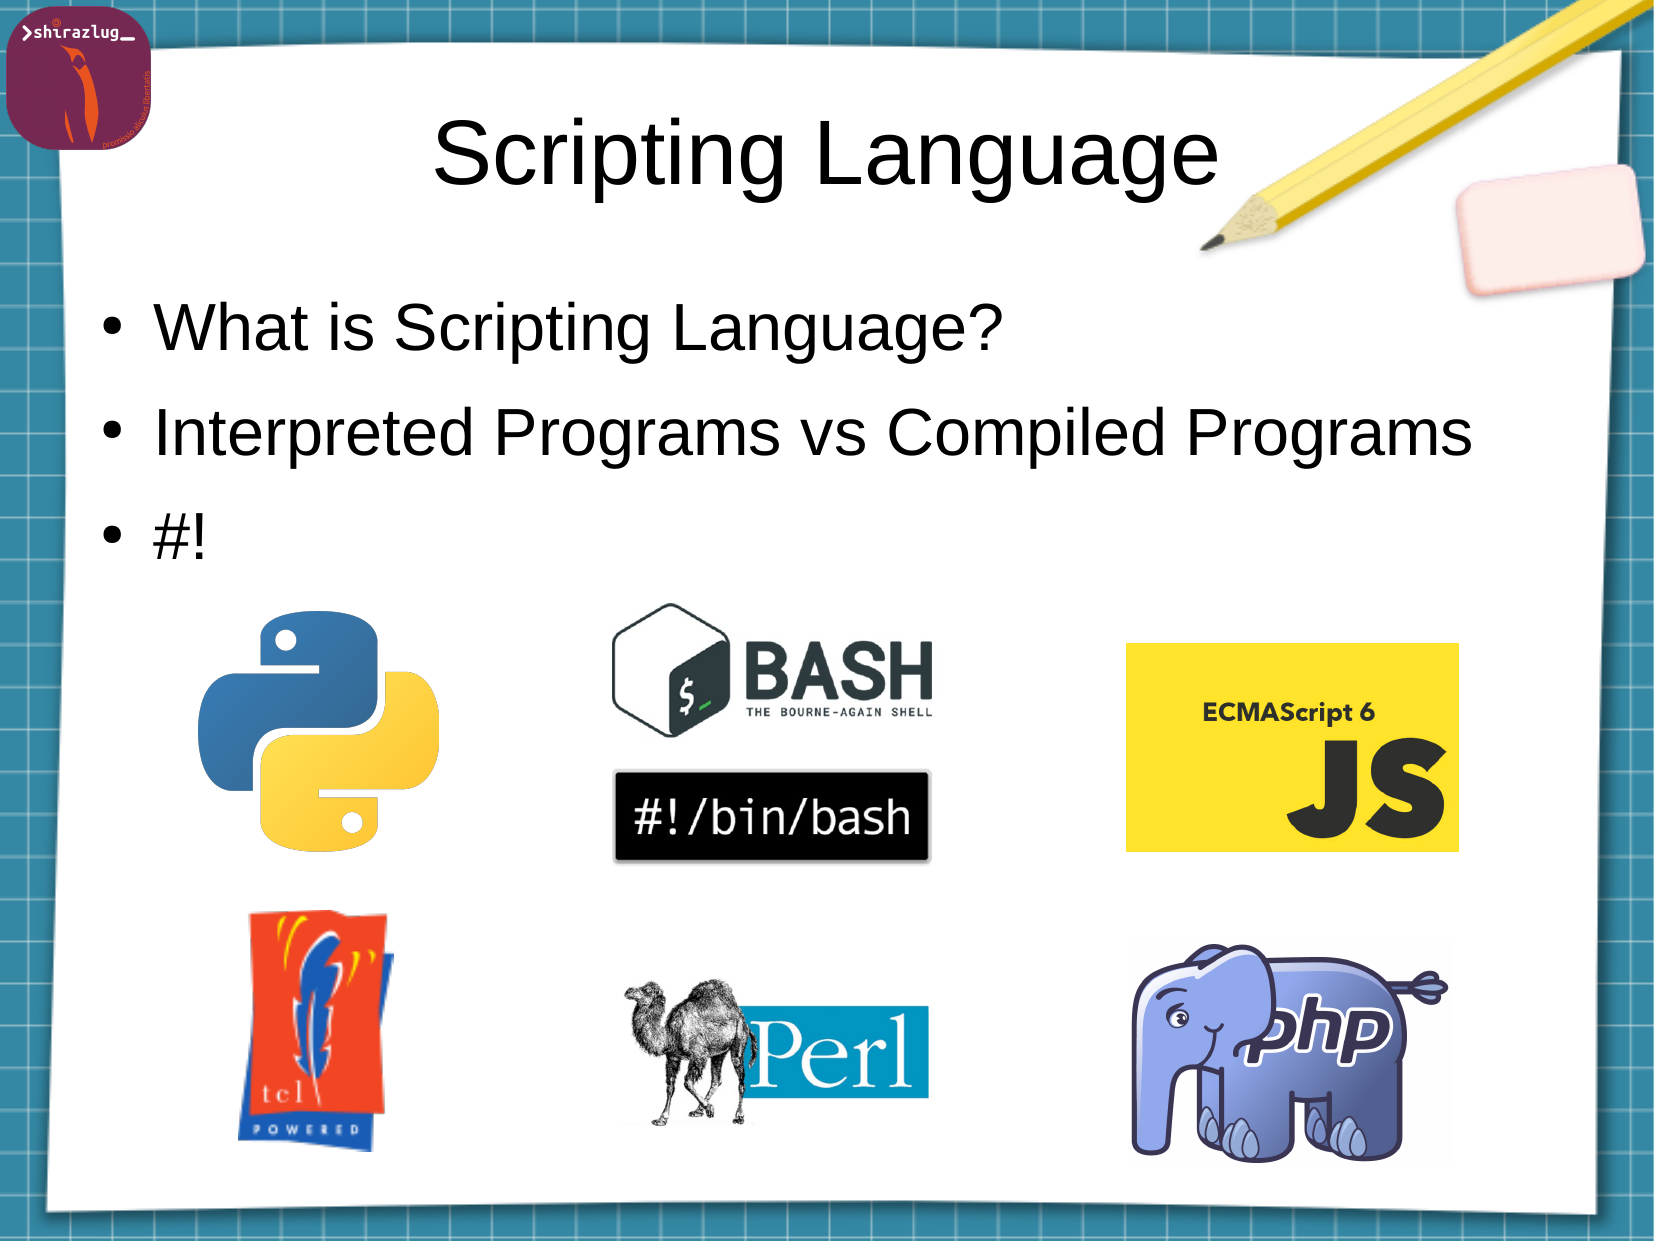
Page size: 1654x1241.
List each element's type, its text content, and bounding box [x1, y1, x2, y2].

list What is Scripting Language? Interpreted Programs vs Compiled Programs #! [82, 290, 1571, 1010]
picture [0, 0, 1654, 1241]
title Scripting Language [82, 49, 1571, 257]
